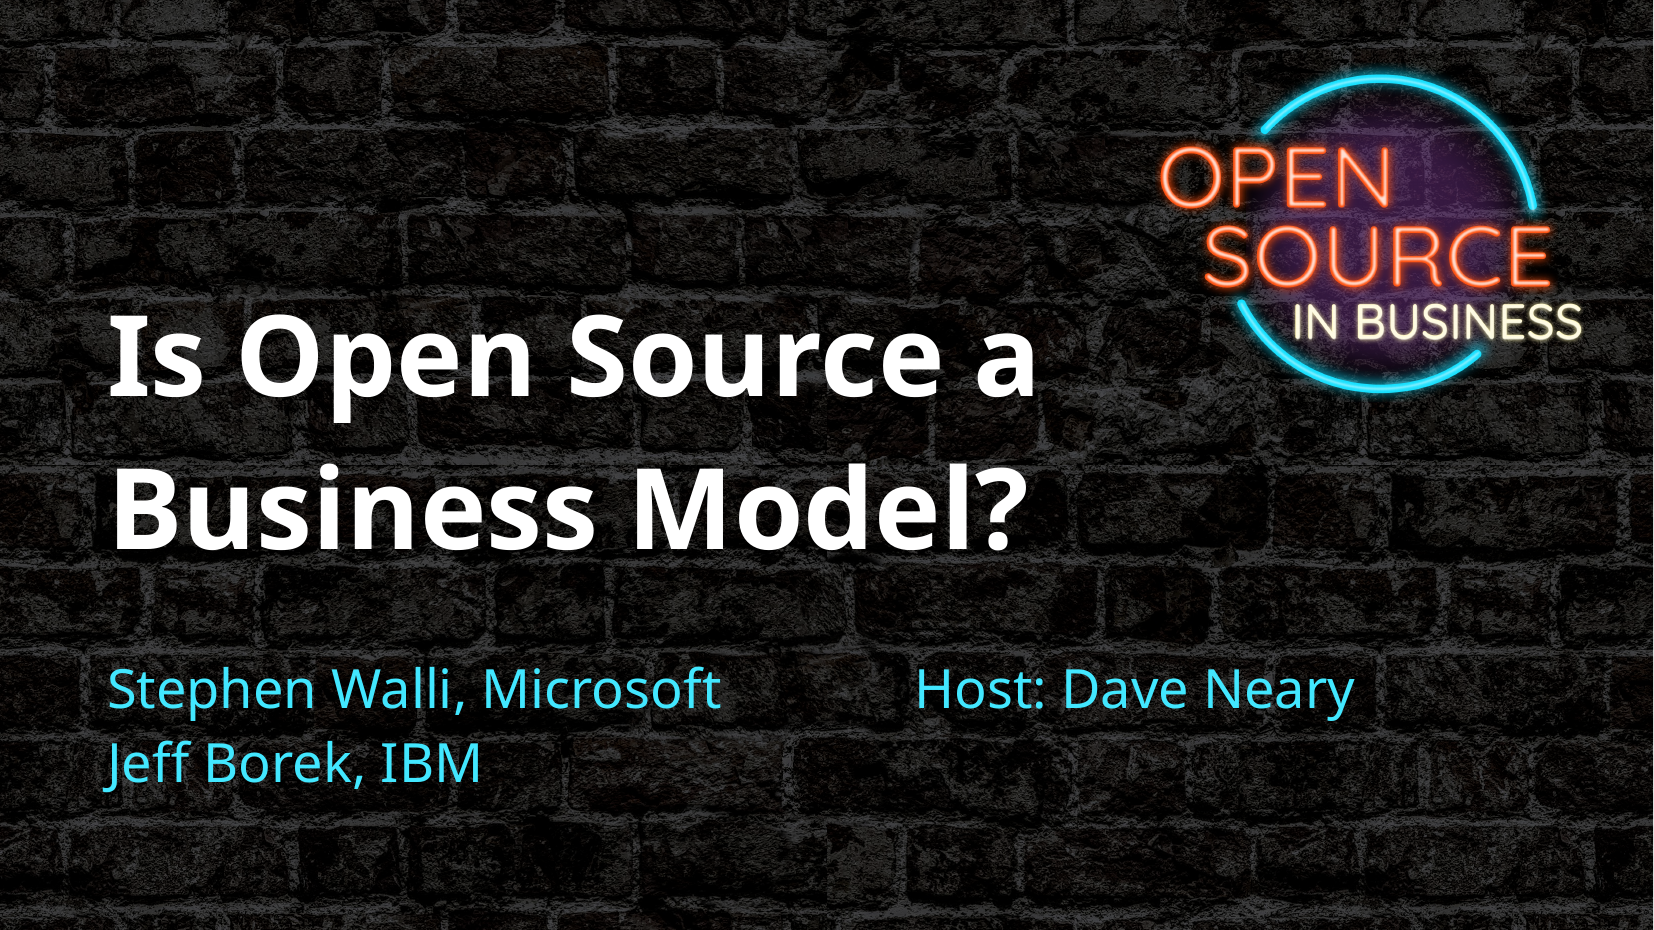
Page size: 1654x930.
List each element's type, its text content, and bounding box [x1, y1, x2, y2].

title Is Open Source a Business Model? [107, 154, 1546, 704]
picture [0, 0, 1654, 930]
text_box Host: Dave Neary [914, 650, 1607, 810]
subtitle Stephen Walli, Microsoft Jeff Borek, IBM [107, 650, 841, 873]
